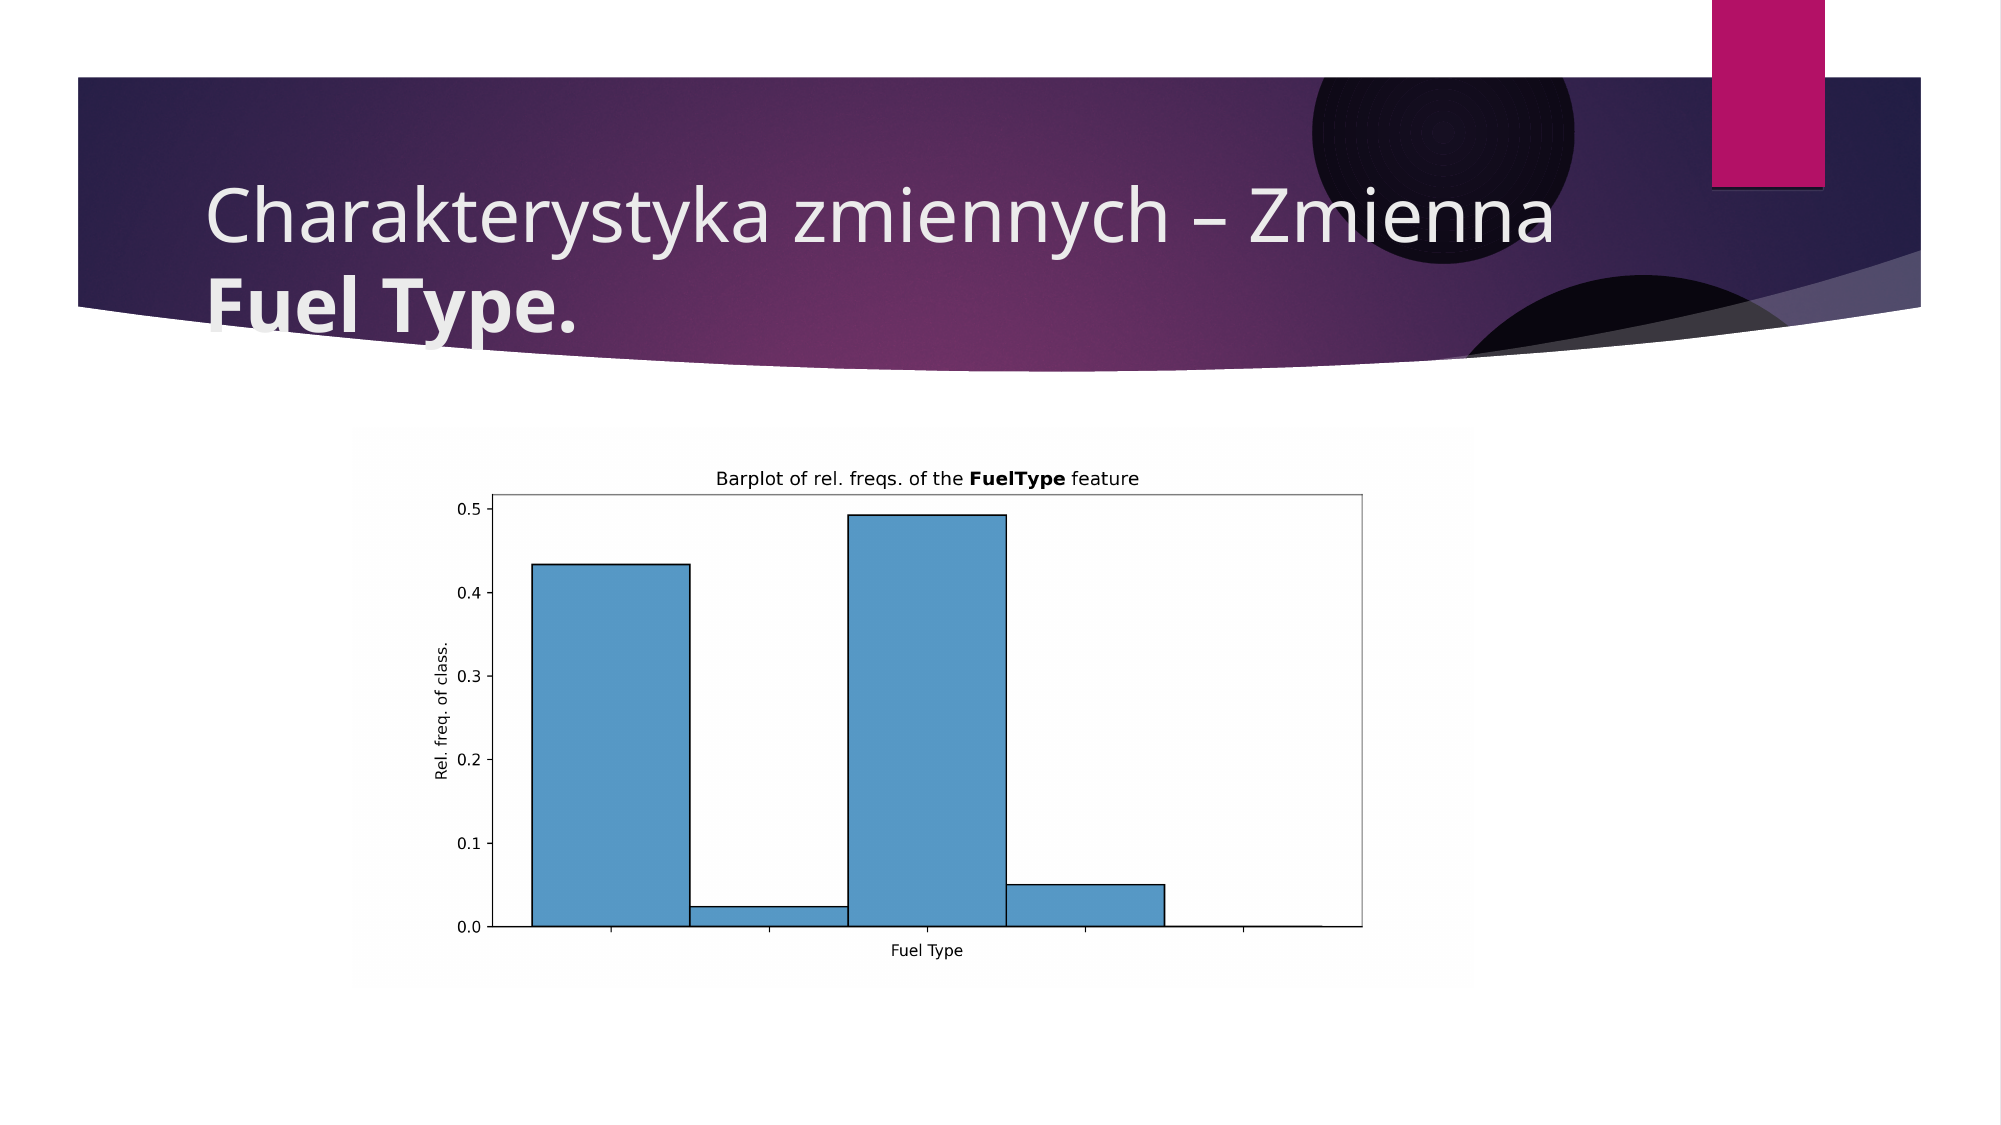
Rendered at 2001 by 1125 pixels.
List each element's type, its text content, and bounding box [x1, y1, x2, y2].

picture [352, 427, 1474, 988]
title Charakterystyka zmiennych – Zmienna Fuel Type. [189, 159, 1627, 276]
